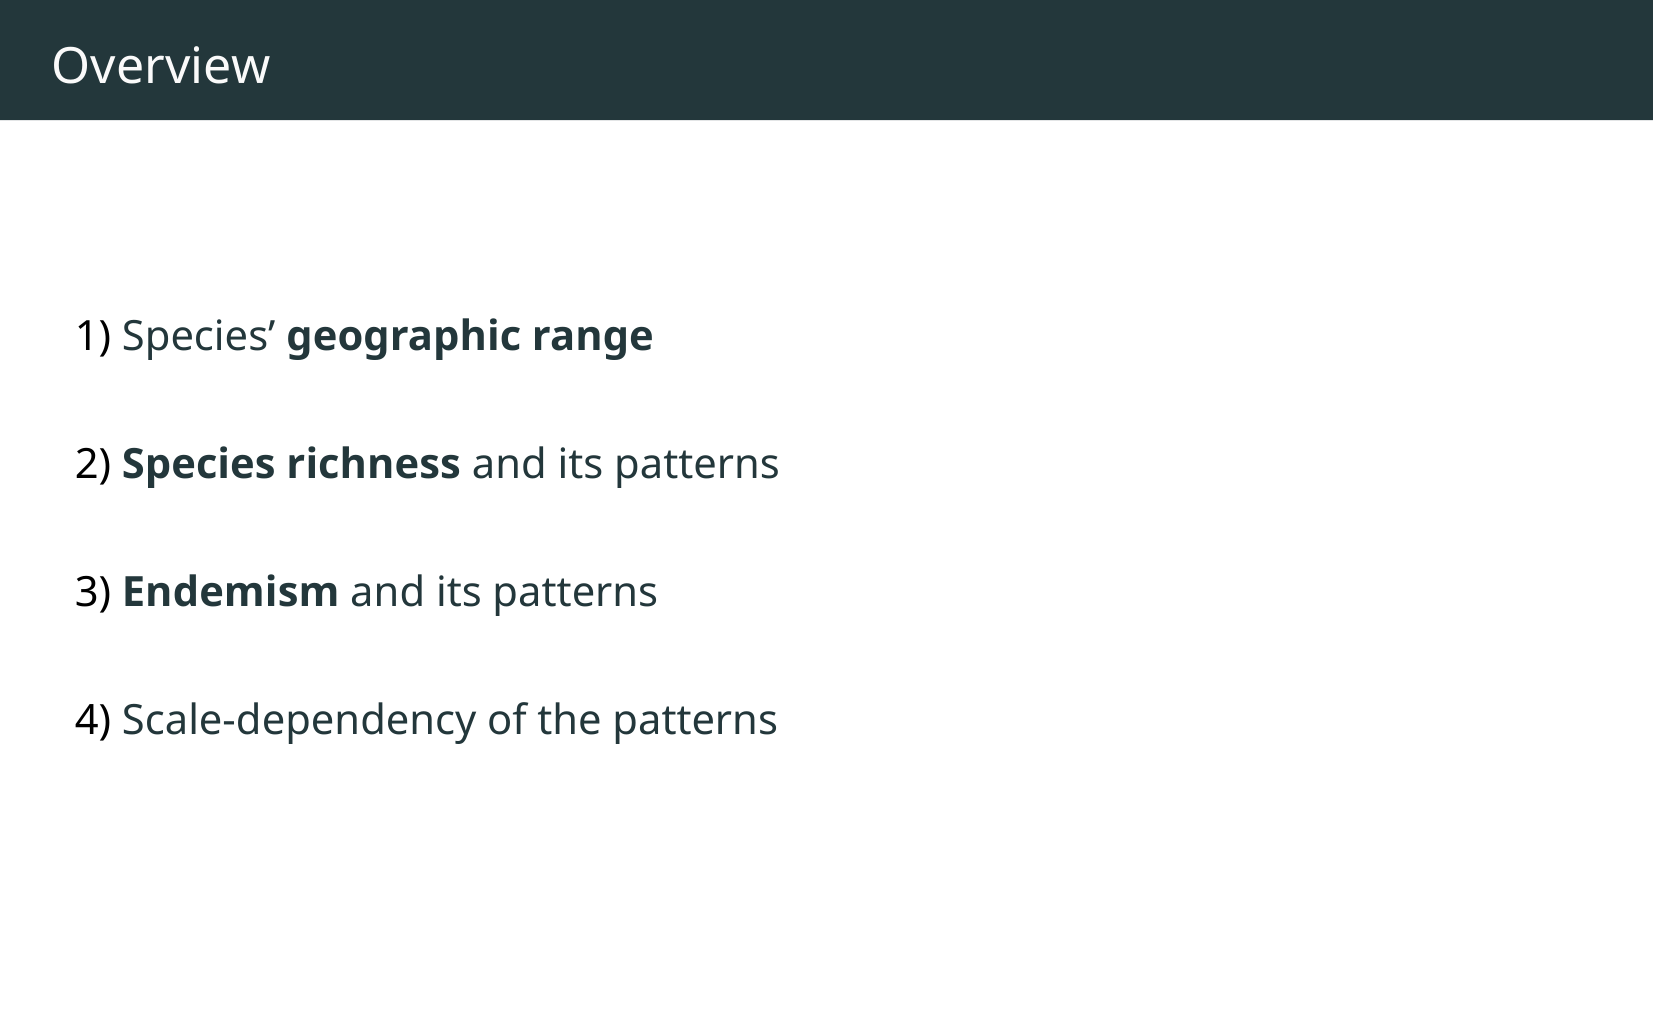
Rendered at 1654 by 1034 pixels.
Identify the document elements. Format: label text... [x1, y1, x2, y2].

text_box Overview [51, 30, 1384, 91]
text_box Species’ geographic range Species richness and its patterns Endemism and its patterns Scale-dependency of the patterns [60, 170, 1591, 781]
text_box [0, 0, 1653, 121]
